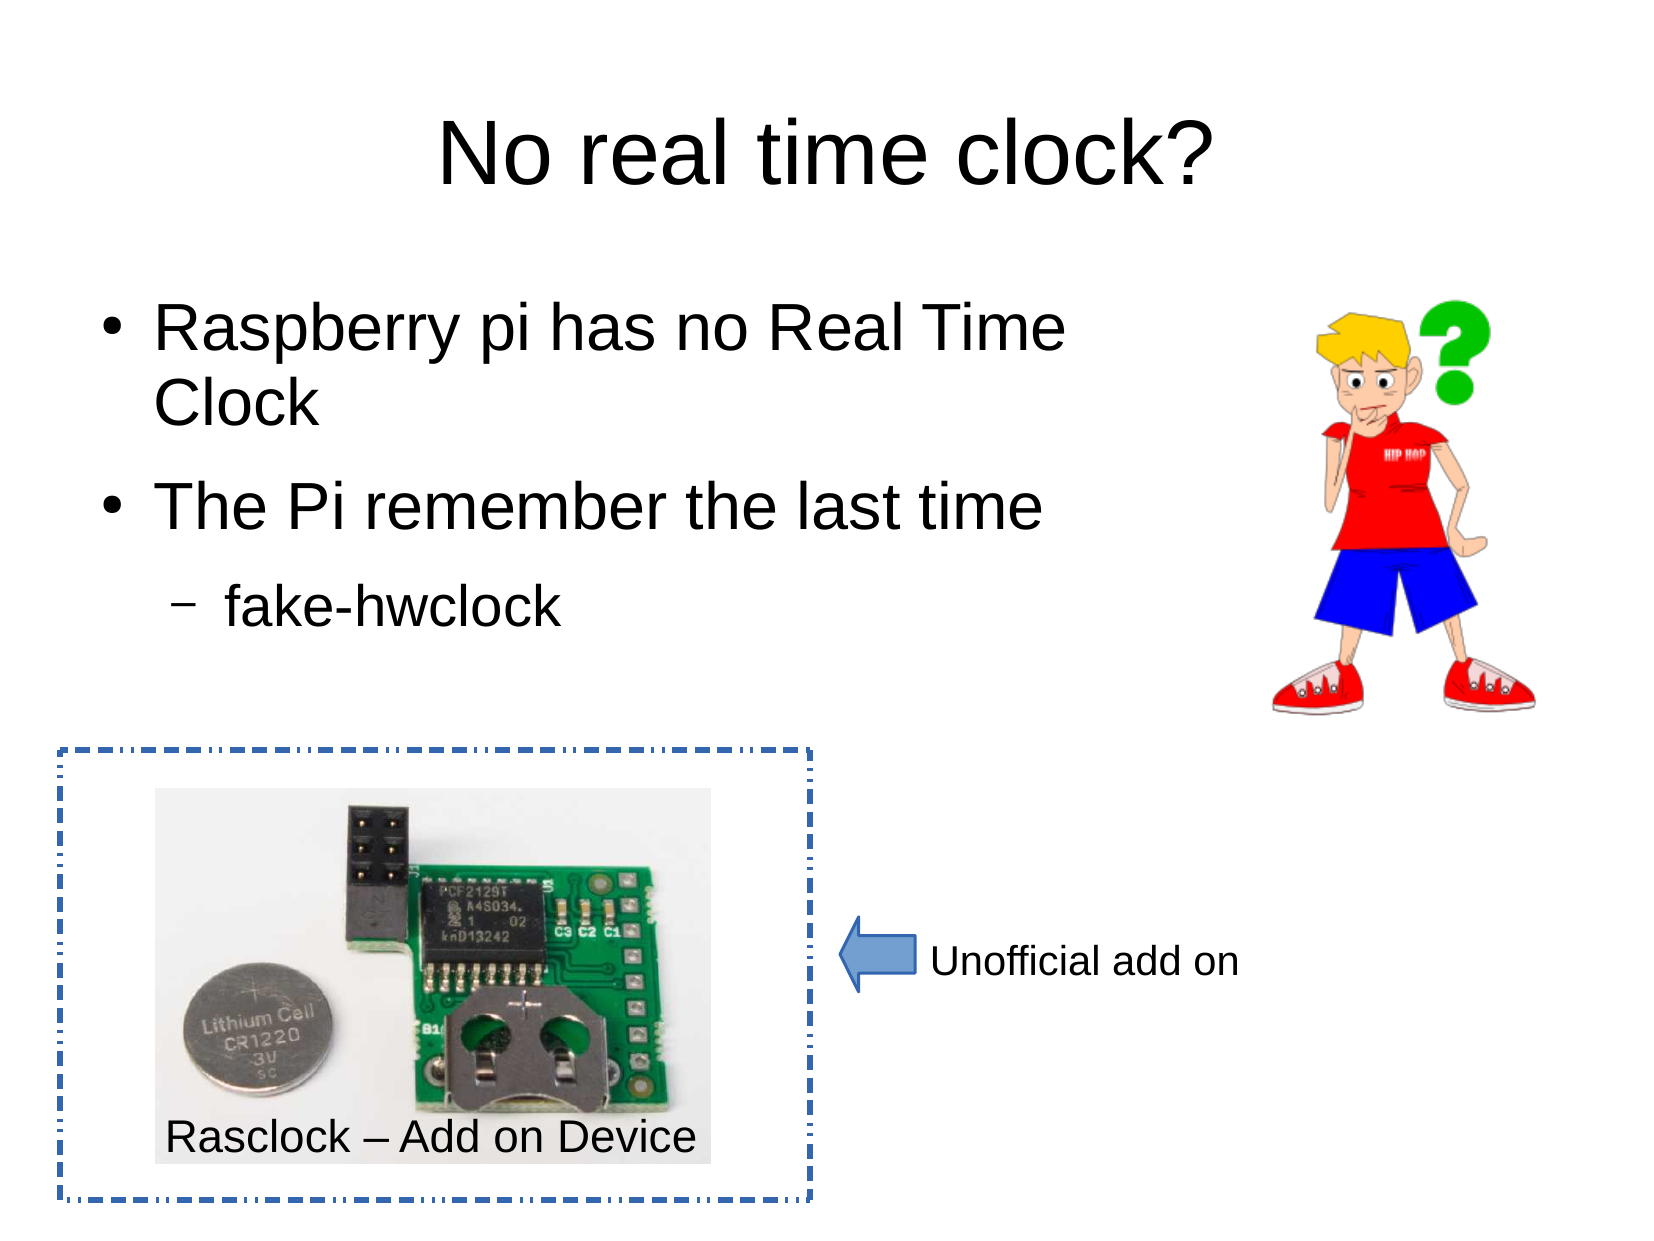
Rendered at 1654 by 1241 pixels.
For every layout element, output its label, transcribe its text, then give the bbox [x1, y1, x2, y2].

list Raspberry pi has no Real Time Clock The Pi remember the last time fake-hwclock [82, 290, 1186, 751]
text_box Unofficial add on [915, 930, 1276, 992]
picture [155, 788, 711, 1103]
title No real time clock? [82, 49, 1571, 257]
picture [1245, 269, 1558, 739]
text_box [840, 916, 916, 992]
text_box Rasclock – Add on Device [150, 1103, 726, 1171]
